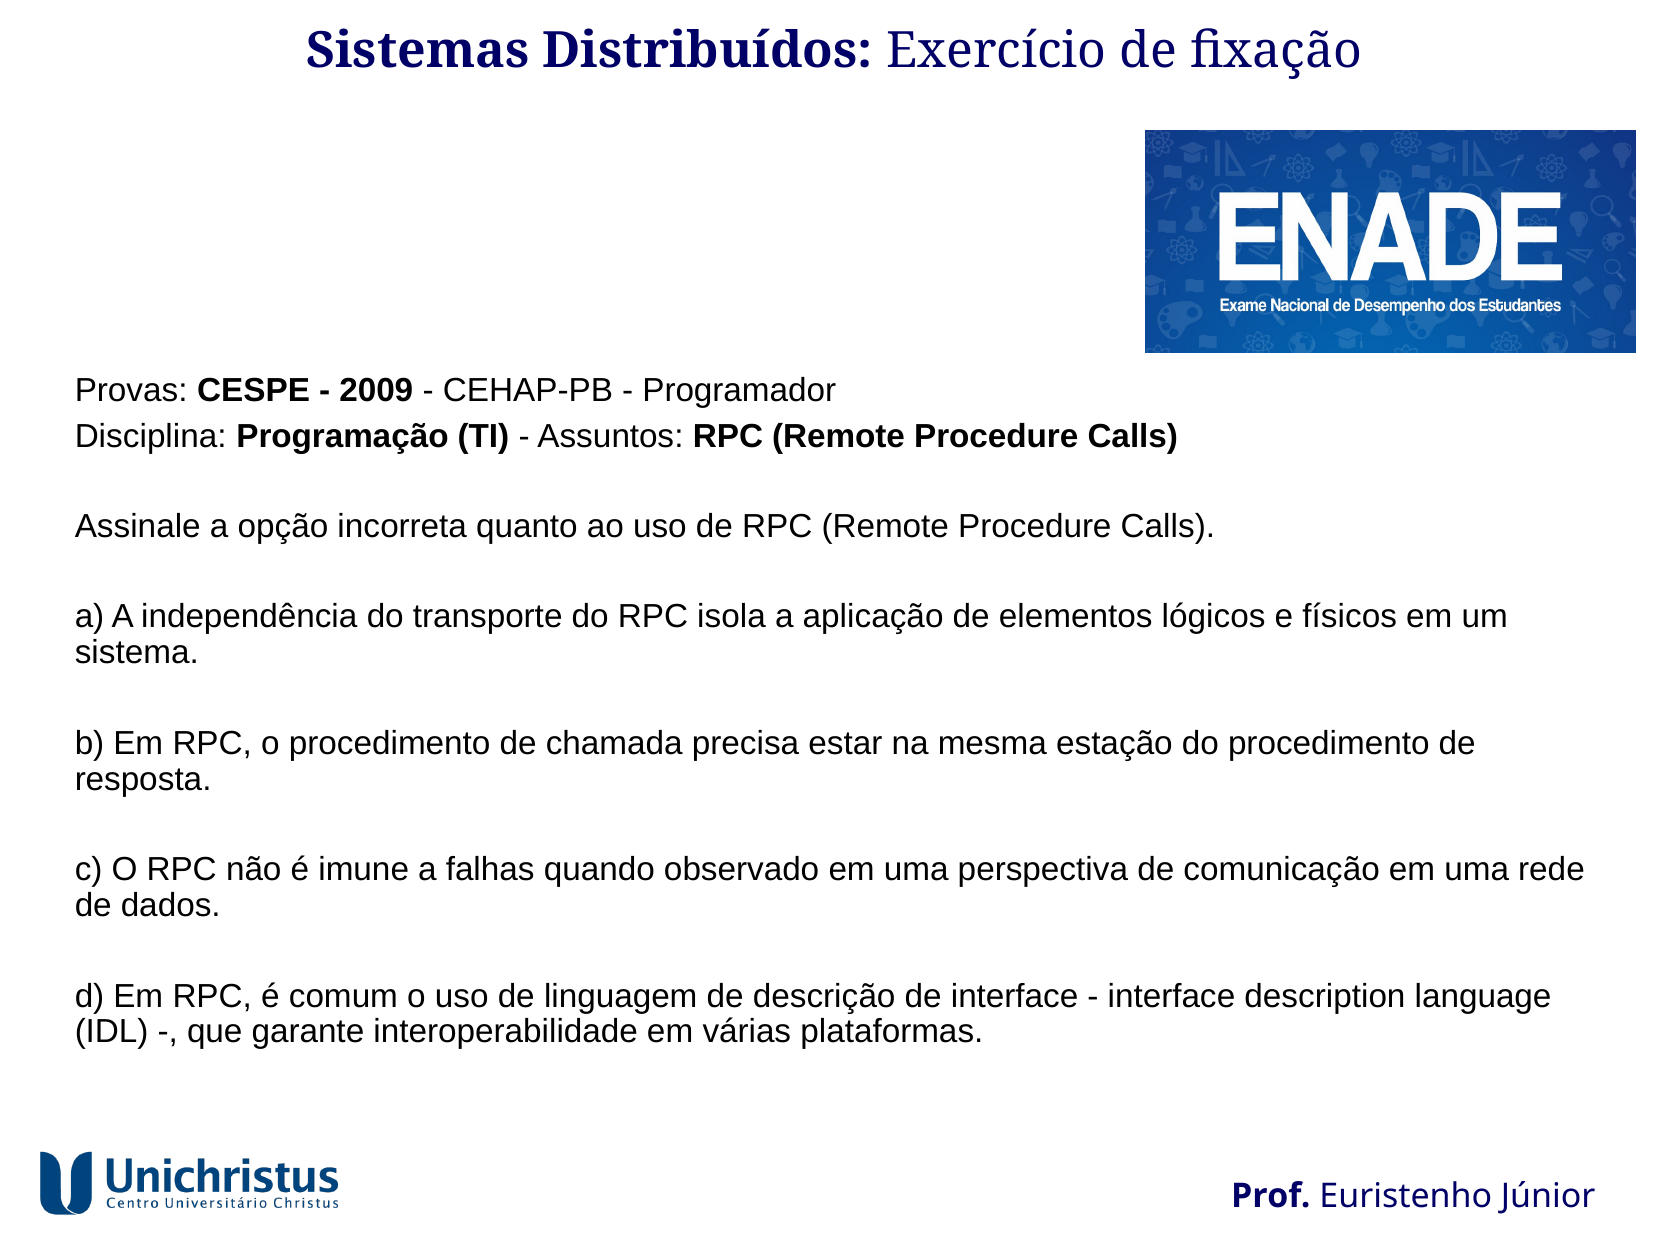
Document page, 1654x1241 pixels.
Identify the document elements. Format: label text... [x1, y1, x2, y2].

list Provas: CESPE - 2009 - CEHAP-PB - Programador Disciplina: Programação (TI) - Assuntos: RPC (Remote Procedure Calls) Assinale a opção incorreta quanto ao uso de RPC (Remote Procedure Calls). a) A independência do transporte do RPC isola a aplicação de elementos lógicos e físicos em um sistema. b) Em RPC, o procedimento de chamada precisa estar na mesma estação do procedimento de resposta. c) O RPC não é imune a falhas quando observado em uma perspectiva de comunicação em uma rede de dados. d) Em RPC, é comum o uso de linguagem de descrição de interface - interface description language (IDL) -, que garante interoperabilidade em várias plataformas. [59, 365, 1624, 993]
picture [1145, 130, 1636, 353]
text_box Prof. Euristenho Júnior [1216, 1163, 1654, 1224]
picture [35, 1148, 343, 1217]
text_box Sistemas Distribuídos: Exercício de fixação [291, 6, 1369, 113]
